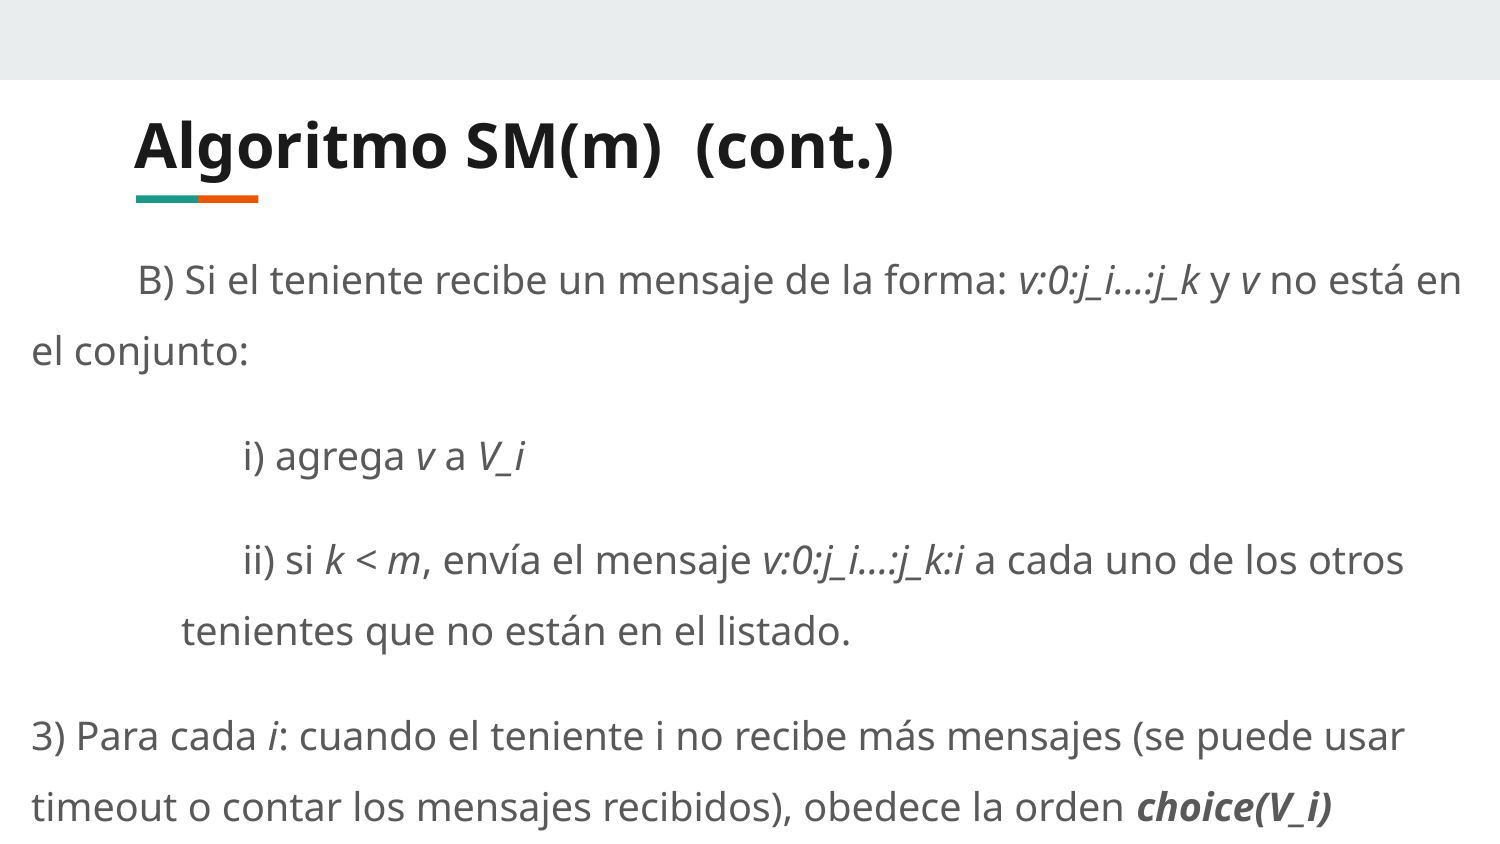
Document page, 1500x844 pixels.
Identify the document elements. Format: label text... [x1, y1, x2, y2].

title Algoritmo SM(m) (cont.) [119, 91, 1381, 180]
list B) Si el teniente recibe un mensaje de la forma: v:0:j_i...:j_k y v no está en el conjunto: i) agrega v a V_i ii) si k < m, envía el mensaje v:0:j_i...:j_k:i a cada uno de los otros tenientes que no están en el listado. 3) Para cada i: cuando el teniente i no recibe más mensajes (se puede usar timeout o contar los mensajes recibidos), obedece la orden choice(V_i) [16, 216, 1484, 810]
